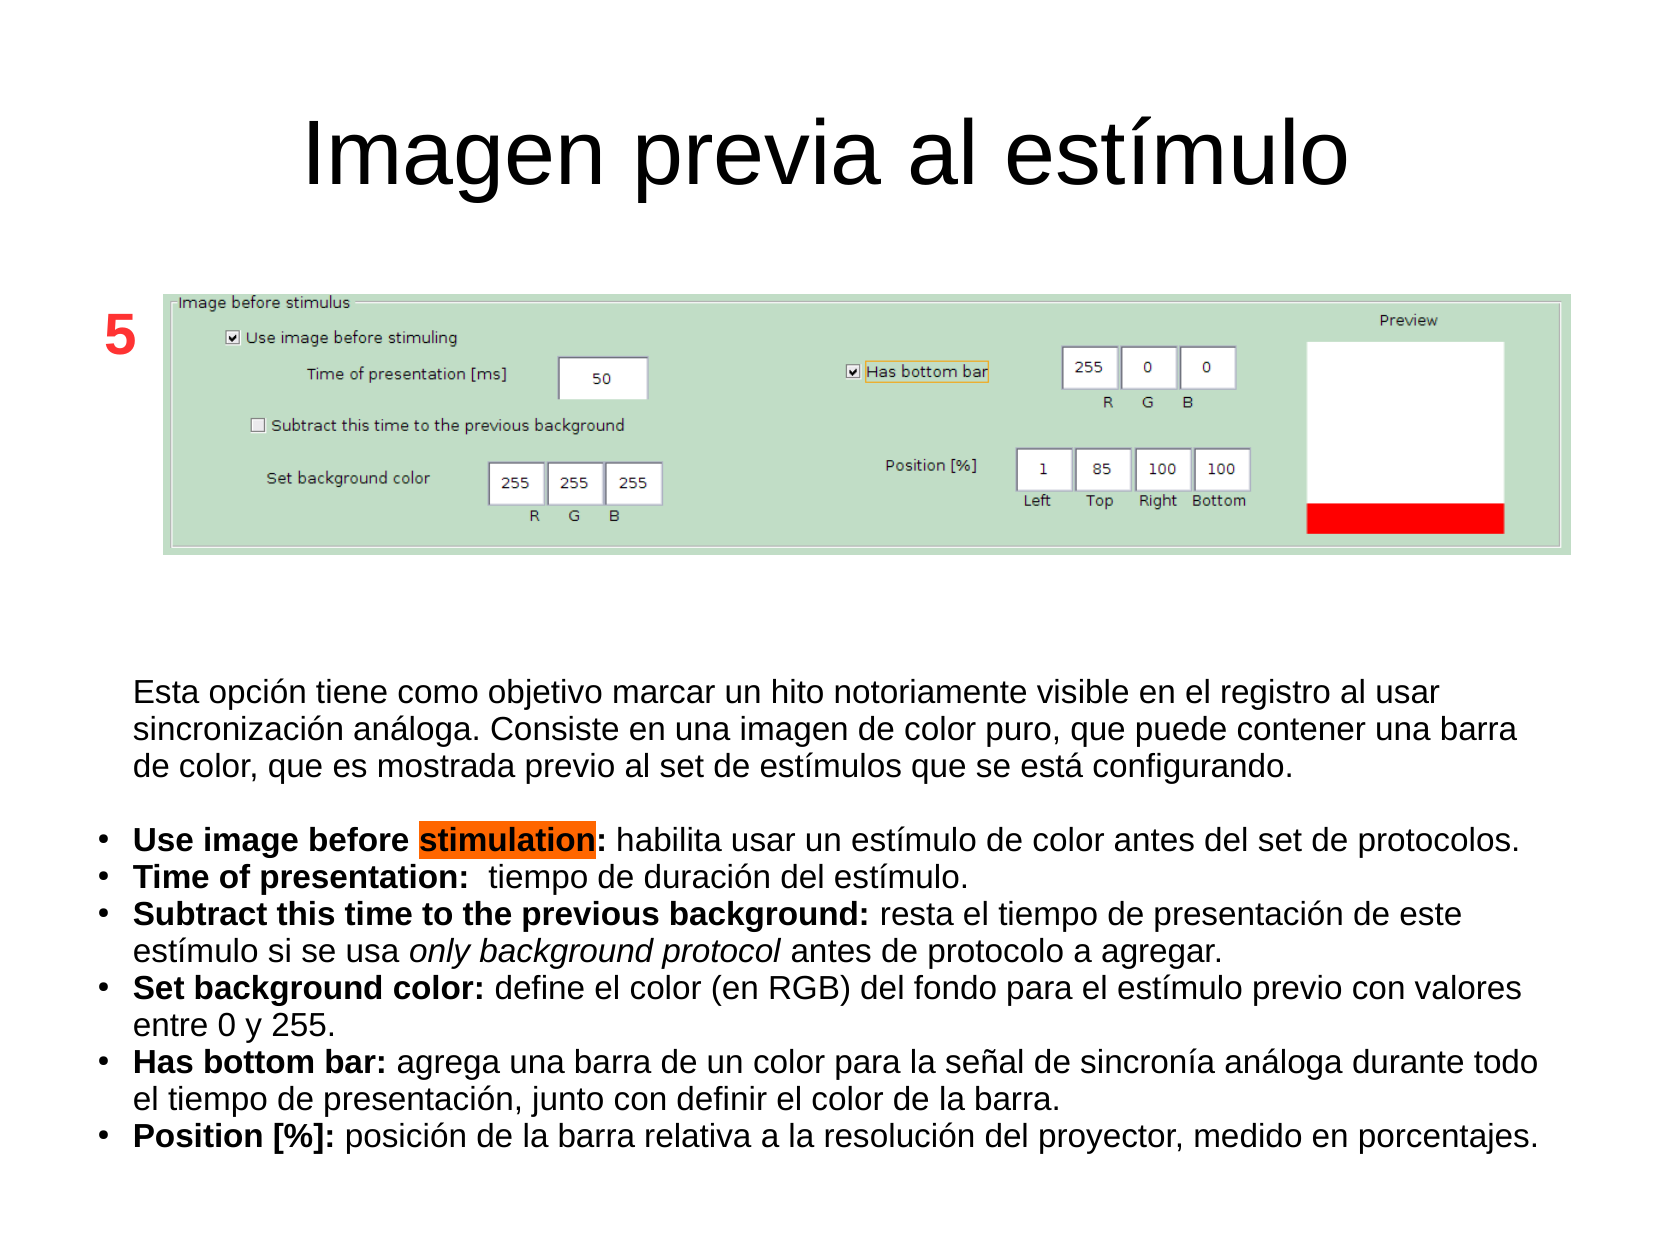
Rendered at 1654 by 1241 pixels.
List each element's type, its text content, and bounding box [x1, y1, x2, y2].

text_box Esta opción tiene como objetivo marcar un hito notoriamente visible en el registro al usar sincronización análoga. Consiste en una imagen de color puro, que puede contener una barra de color, que es mostrada previo al set de estímulos que se está configurando. Use image before stimulation: habilita usar un estímulo de color antes del set de protocolos. Time of presentation: tiempo de duración del estímulo. Subtract this time to the previous background: resta el tiempo de presentación de este estímulo si se usa only background protocol antes de protocolo a agregar. Set background color: define el color (en RGB) del fondo para el estímulo previo con valores entre 0 y 255. Has bottom bar: agrega una barra de un color para la señal de sincronía análoga durante todo el tiempo de presentación, junto con definir el color de la barra. Position [%]: posición de la barra relativa a la resolución del proyector, medido en porcentajes. [82, 665, 1576, 1169]
text_box 5 [90, 294, 151, 376]
title Imagen previa al estímulo [82, 49, 1571, 257]
picture [163, 294, 1571, 556]
